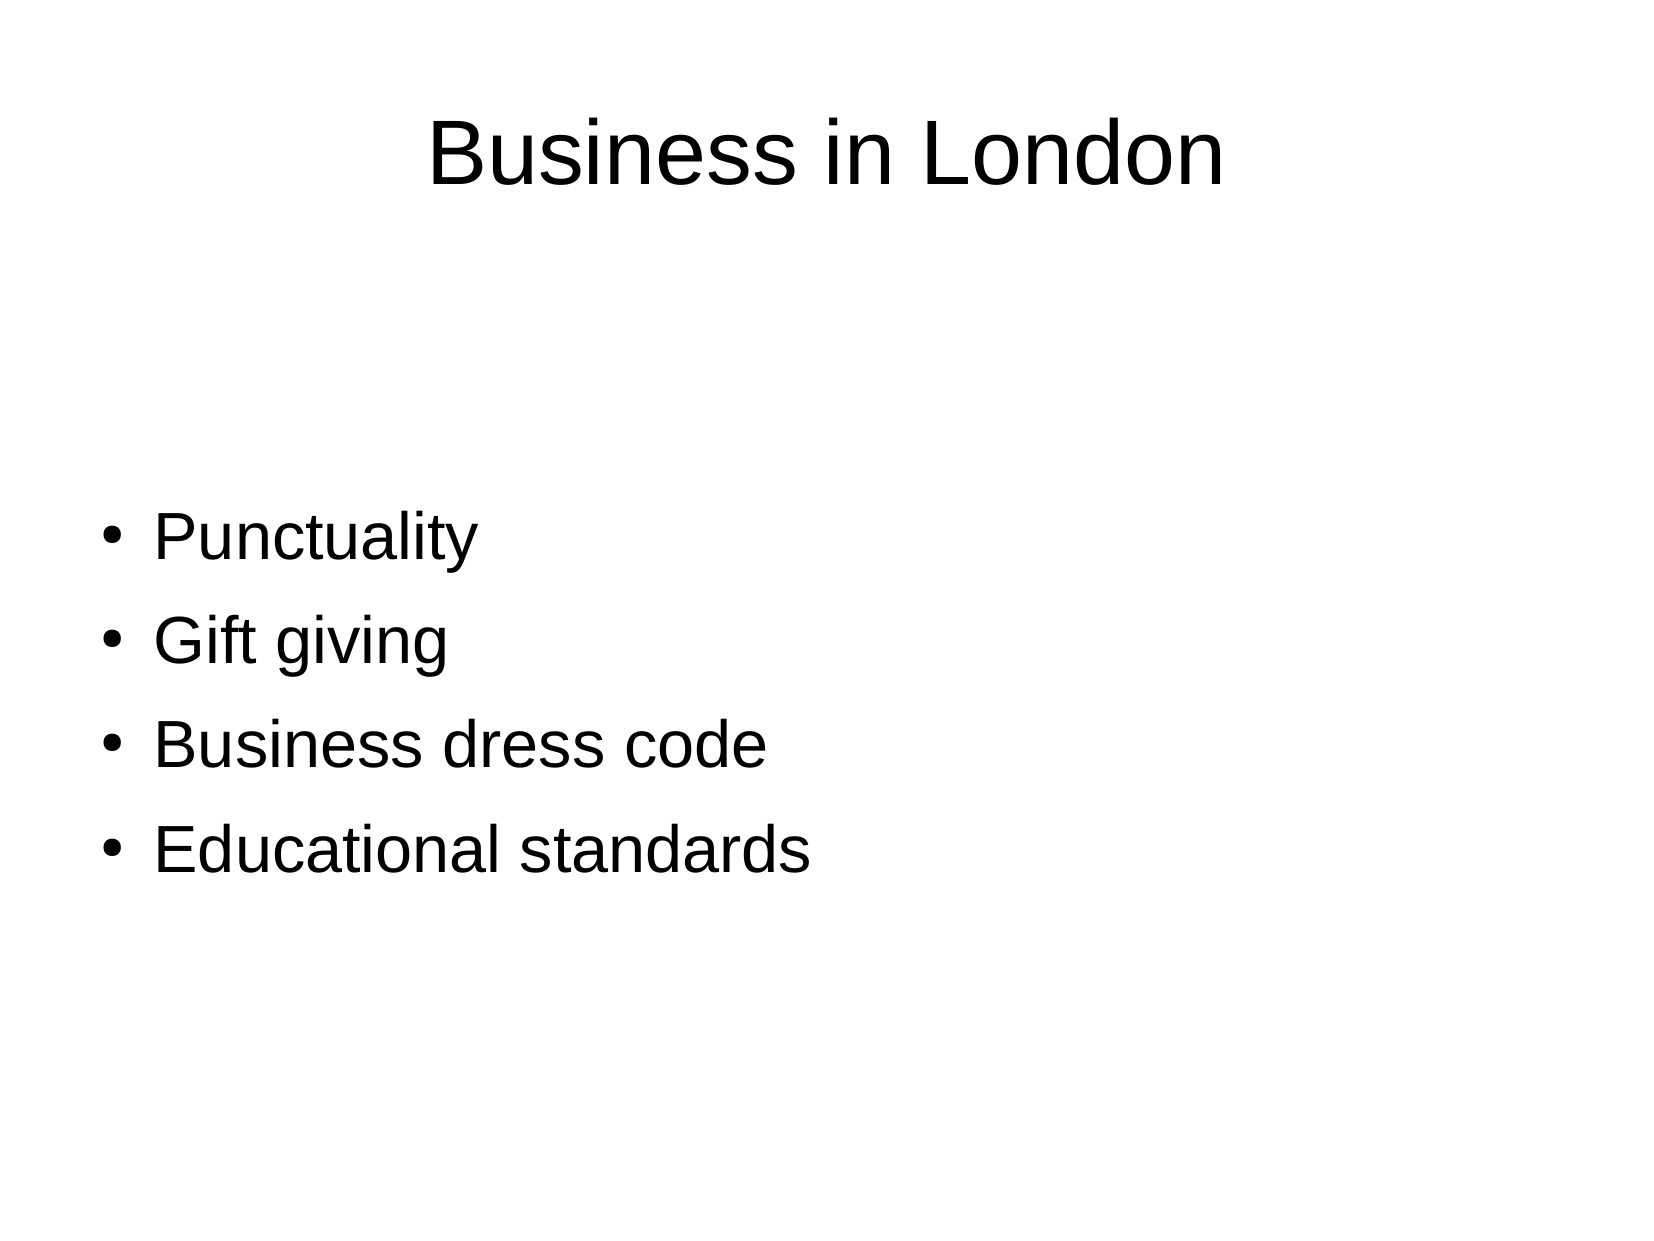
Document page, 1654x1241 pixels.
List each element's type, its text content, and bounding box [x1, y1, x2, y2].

title Business in London [82, 49, 1571, 257]
list Punctuality Gift giving Business dress code Educational standards [82, 290, 1571, 1010]
